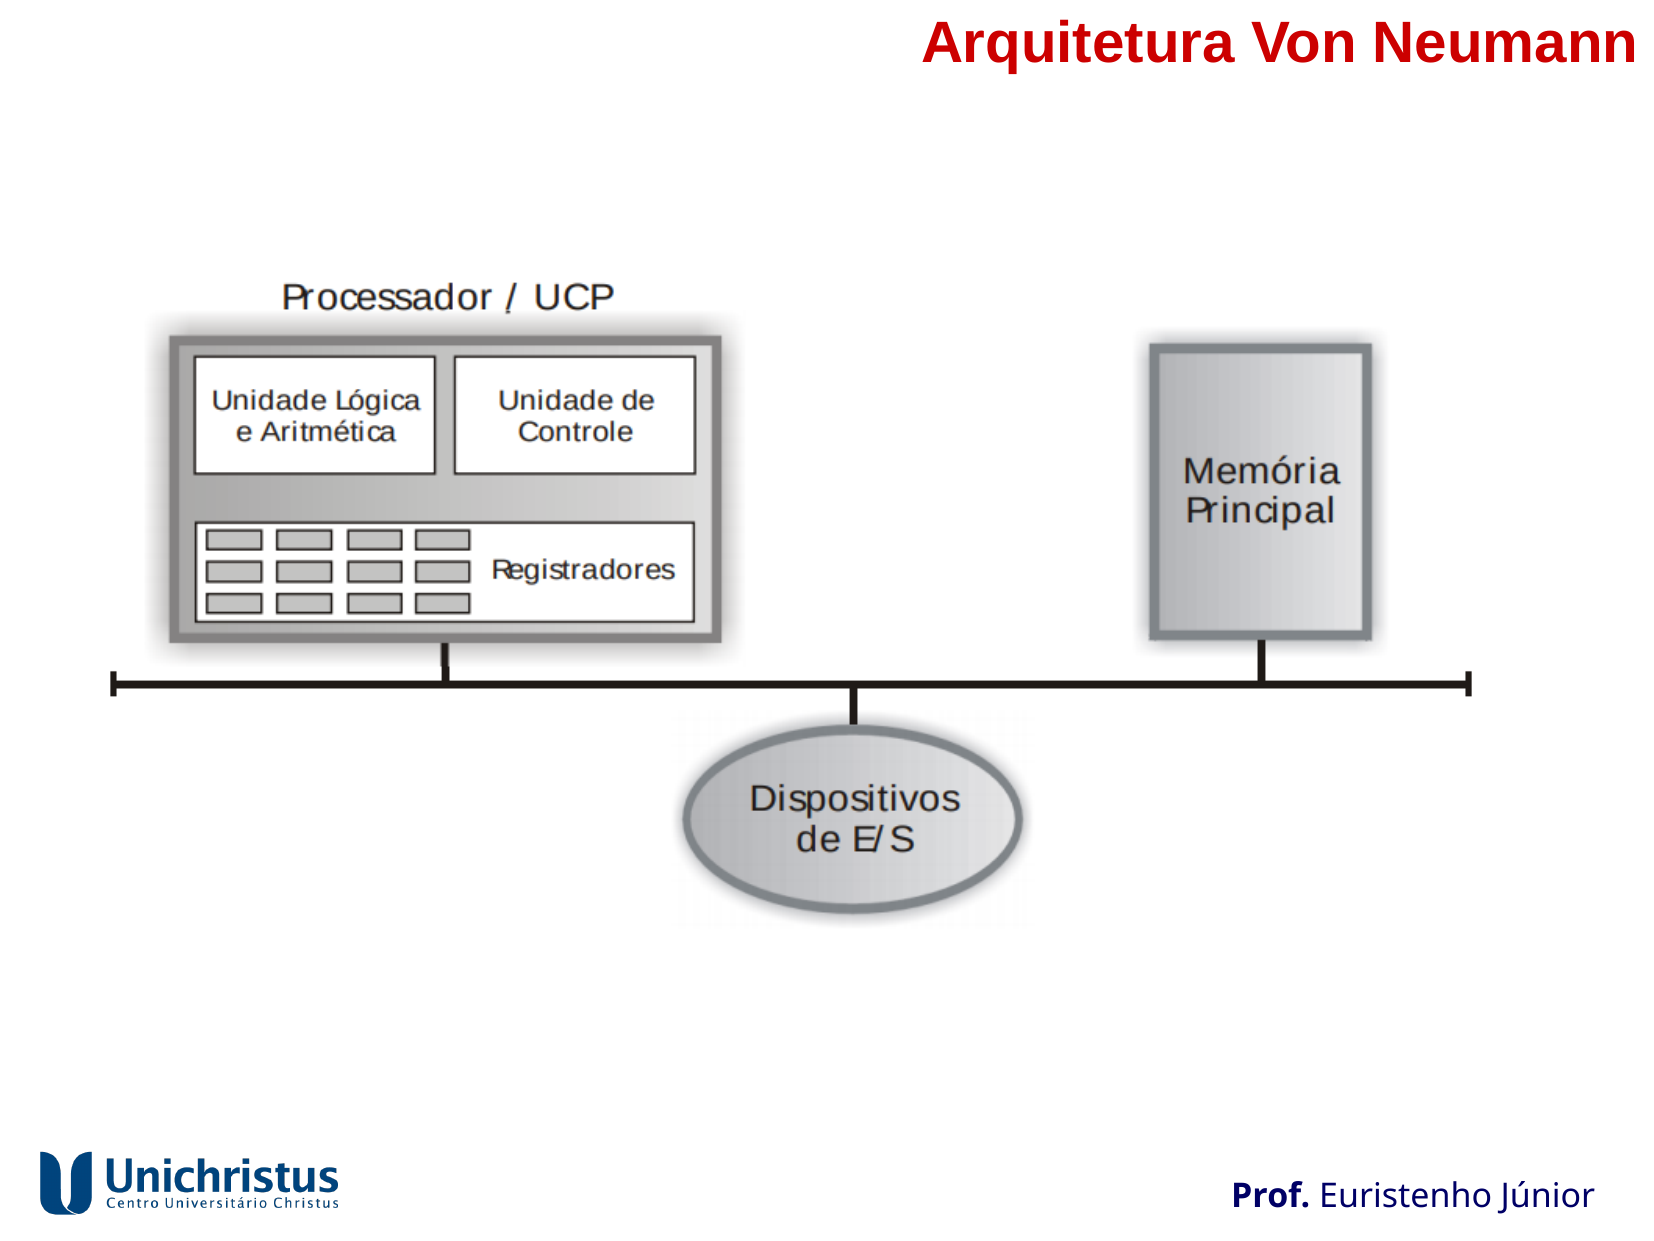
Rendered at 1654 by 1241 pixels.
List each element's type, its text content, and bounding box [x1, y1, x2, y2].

picture [59, 247, 1497, 930]
picture [35, 1148, 343, 1217]
text_box Prof. Euristenho Júnior [1216, 1163, 1654, 1224]
text_box Arquitetura Von Neumann [906, 2, 1654, 83]
